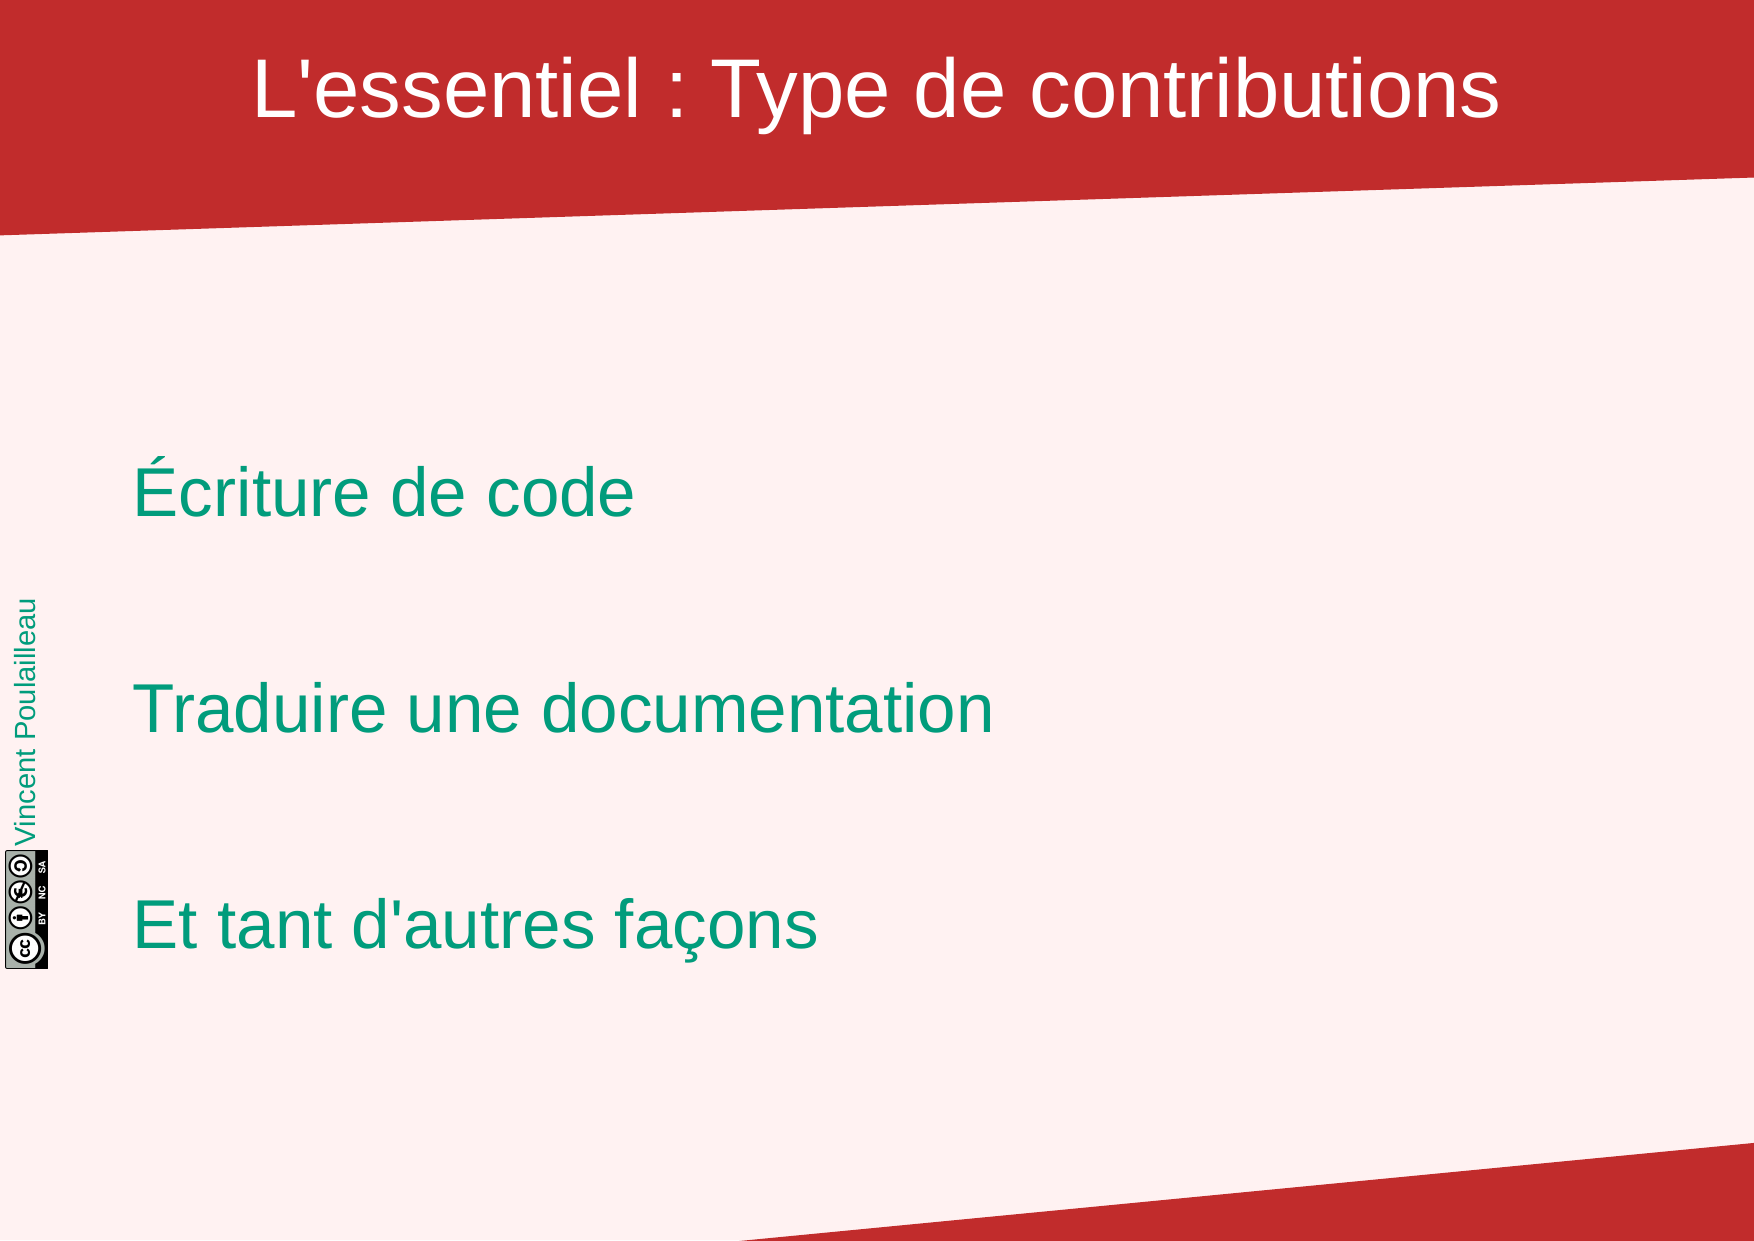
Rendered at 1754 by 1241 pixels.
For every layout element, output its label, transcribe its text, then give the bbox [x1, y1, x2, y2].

picture [5, 850, 48, 969]
text_box [0, 178, 1740, 236]
text_box [739, 1142, 1754, 1241]
text_box © 2019 Vincent Poulailleau [1, 448, 61, 1099]
text_box Écriture de code Traduire une documentation Et tant d'autres façons [0, 178, 1754, 1241]
text_box L'essentiel : Type de contributions [0, 0, 1754, 178]
